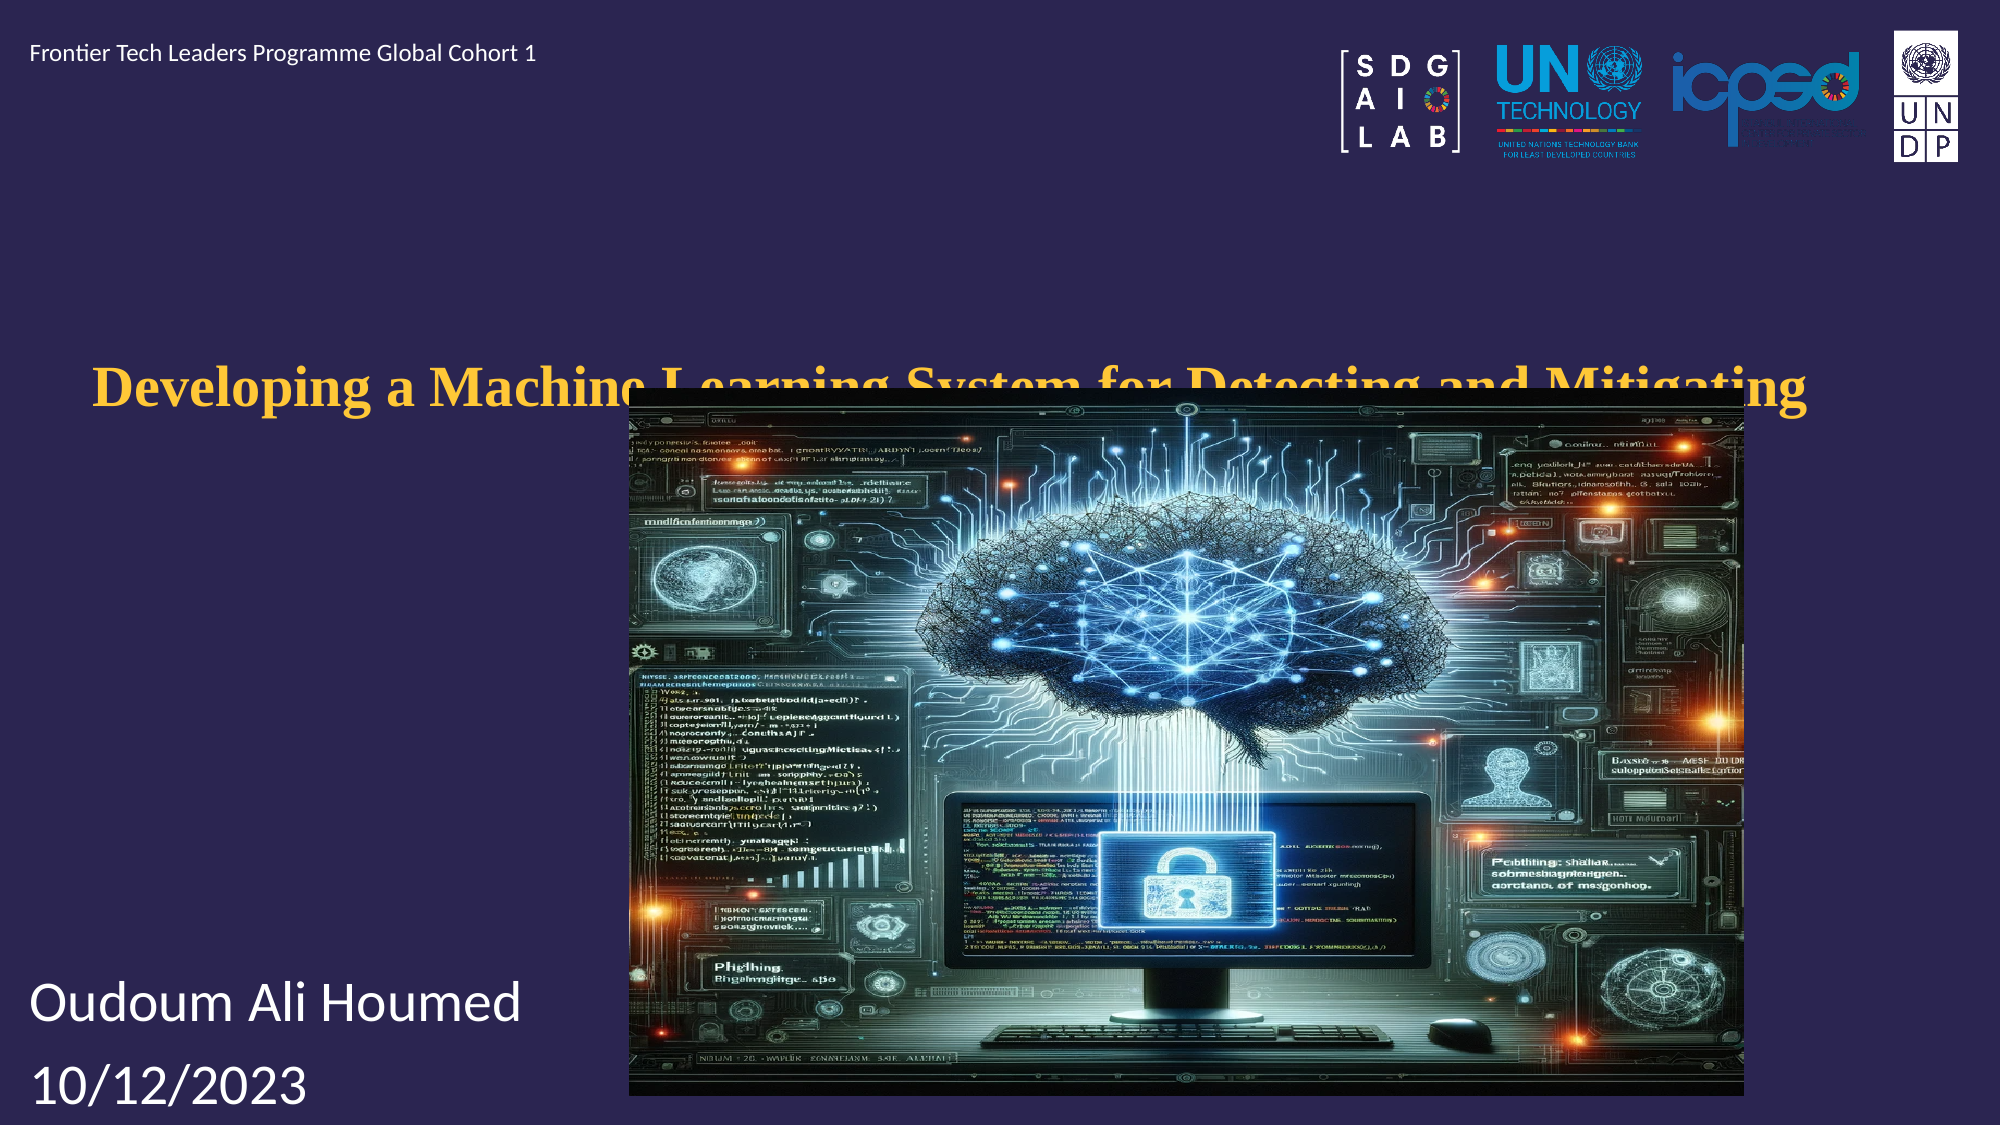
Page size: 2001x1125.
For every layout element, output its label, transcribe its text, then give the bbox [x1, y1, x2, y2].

title Developing a Machine Learning System for Detecting and Mitigating Phishing Attacks. [40, 280, 1862, 749]
text_box Frontier Tech Leaders Programme Global Cohort 1 [14, 29, 846, 75]
list Oudoum Ali Houmed 10/12/2023 [14, 874, 544, 1125]
picture [629, 388, 1744, 1096]
